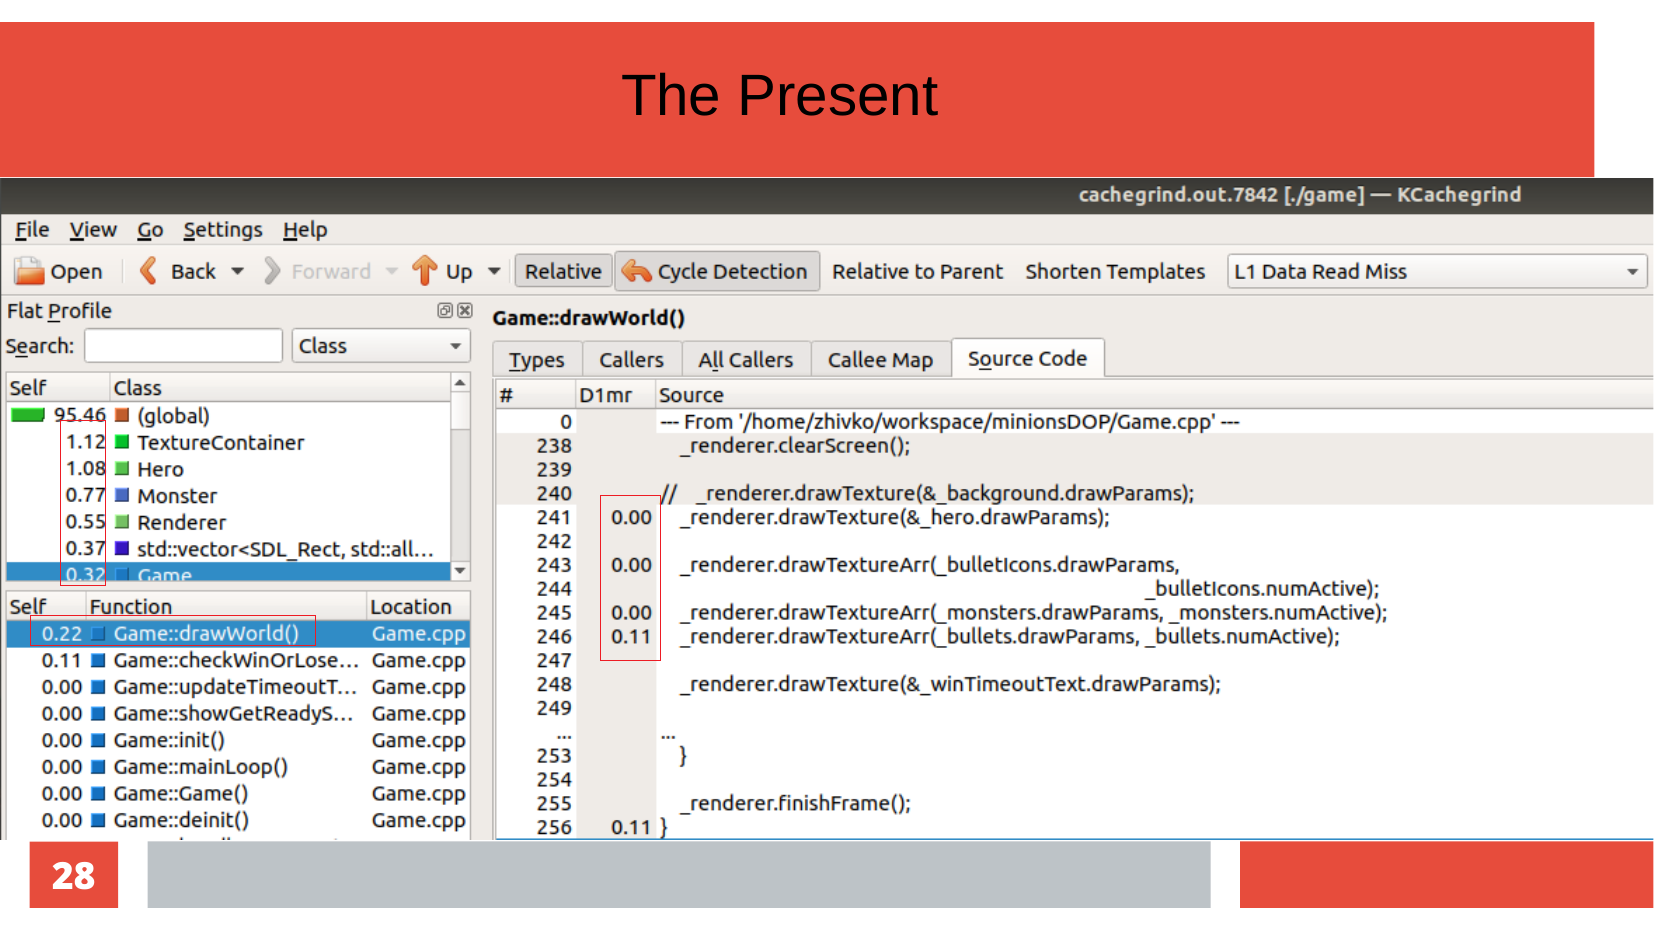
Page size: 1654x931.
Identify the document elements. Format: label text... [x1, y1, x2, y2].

text_box The Present [270, 55, 1291, 136]
picture [0, 178, 1654, 841]
